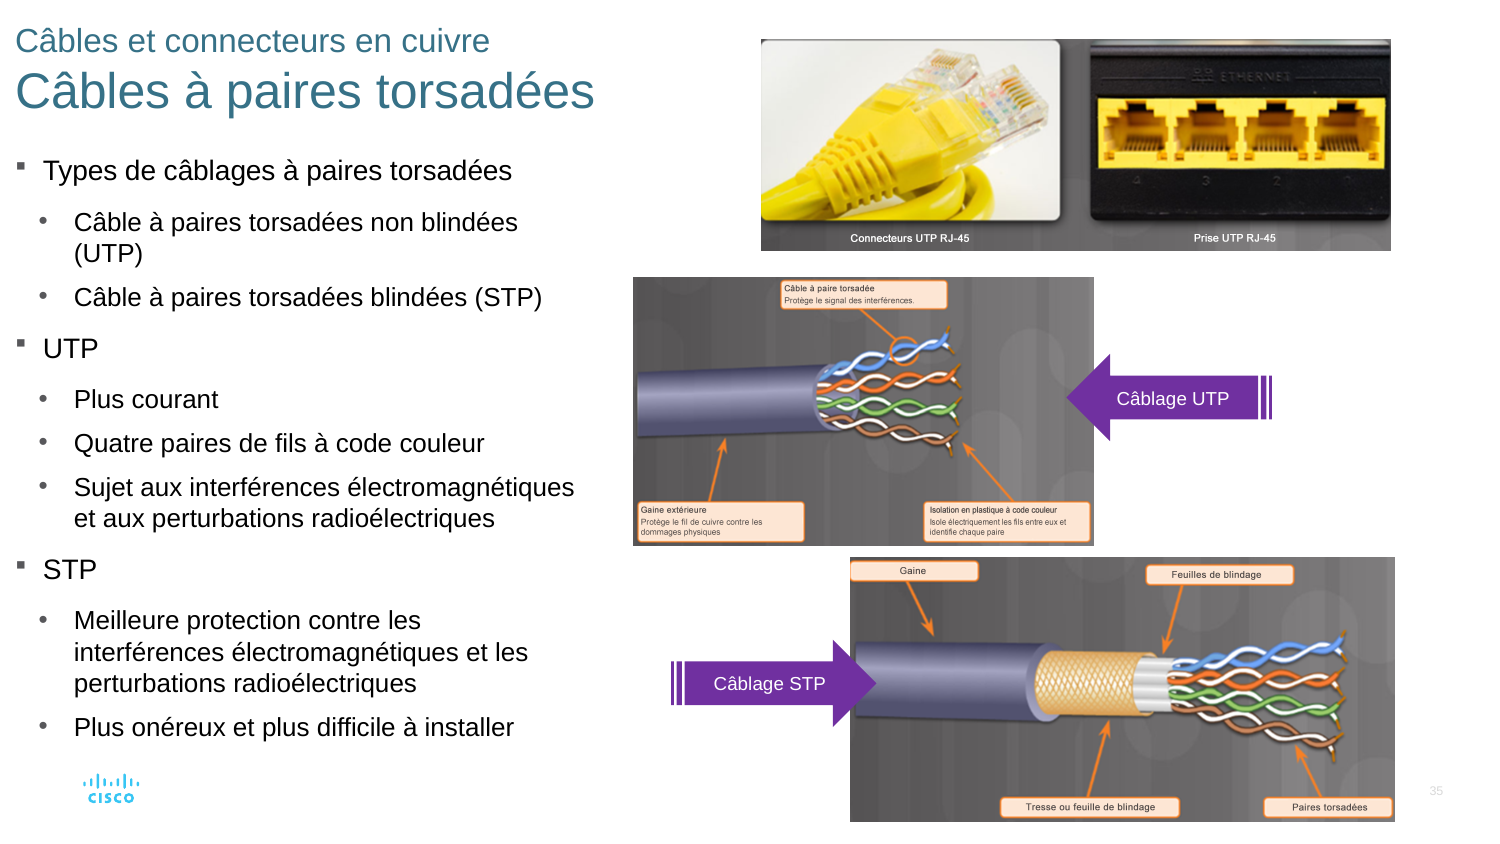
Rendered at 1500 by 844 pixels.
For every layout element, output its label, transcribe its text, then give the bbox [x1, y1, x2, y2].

text_box Câblage STP [676, 661, 682, 706]
text_box Câblage STP [684, 639, 877, 728]
picture [761, 39, 1391, 251]
title Câbles et connecteurs en cuivre Câbles à paires torsadées [0, 6, 747, 131]
picture [850, 557, 1395, 822]
picture [633, 277, 1094, 546]
list Types de câblages à paires torsadées Câble à paires torsadées non blindées (UTP) Câble à paires torsadées blindées (STP) UTP Plus courant Quatre paires de fils à code couleur Sujet aux interférences électromagnétiques et aux perturbations radioélectriques STP Meilleure protection contre les interférences électromagnétiques et les perturbations radioélectriques Plus onéreux et plus difficile à installer [0, 144, 610, 749]
text_box Câblage UTP [1066, 353, 1259, 442]
text_box Câblage UTP [1260, 375, 1267, 420]
